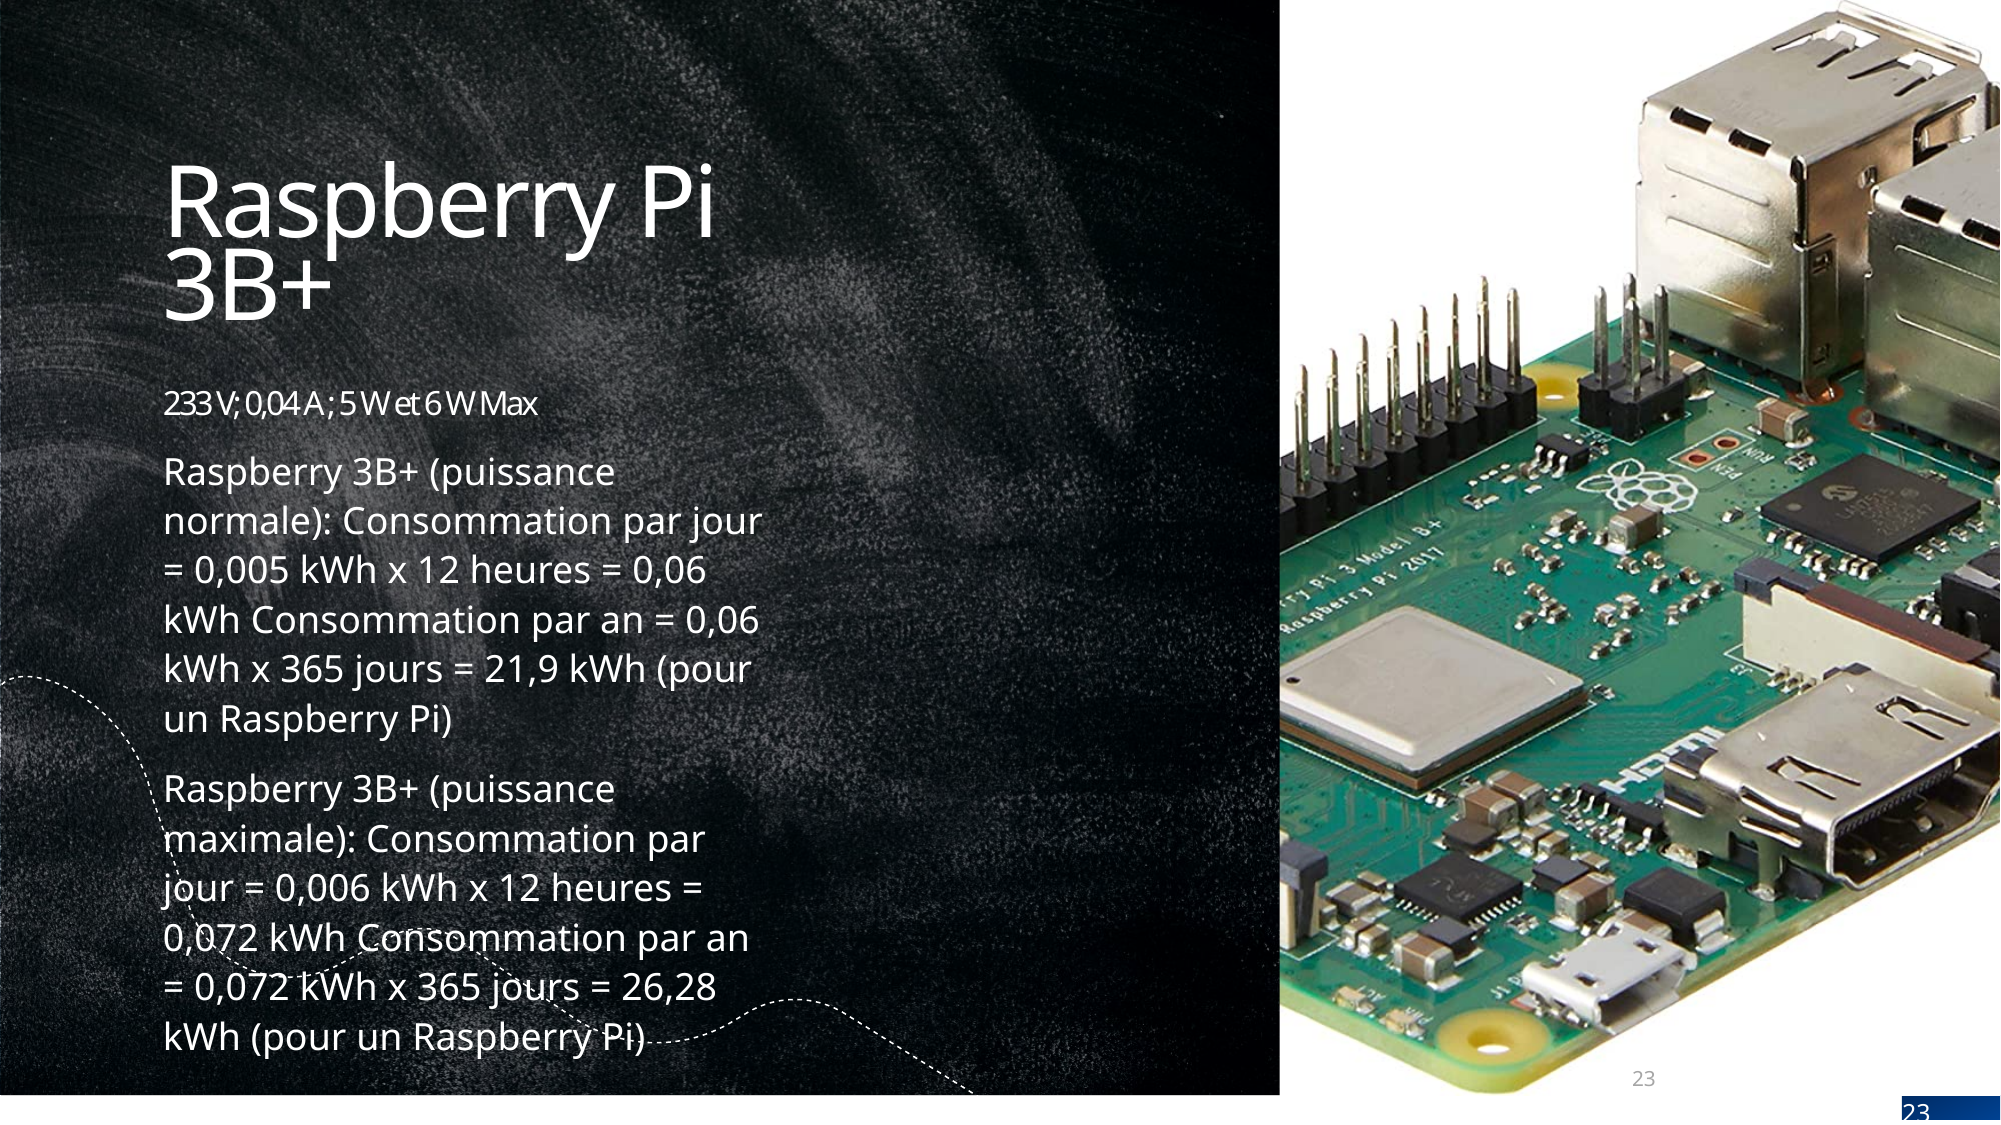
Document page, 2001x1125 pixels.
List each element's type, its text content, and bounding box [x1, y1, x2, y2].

text_box [1632, 1067, 1910, 1093]
text_box [1901, 1096, 2000, 1120]
picture [1279, 0, 2000, 1096]
subtitle 233 V; 0,04 A ; 5 W et 6 W Max Raspberry 3B+ (puissance normale): Consommation par jour = 0,005 kWh x 12 heures = 0,06 kWh Consommation par an = 0,06 kWh x 365 jours = 21,9 kWh (pour un Raspberry Pi) Raspberry 3B+ (puissance maximale): Consommation par jour = 0,006 kWh x 12 heures = 0,072 kWh Consommation par an = 0,072 kWh x 365 jours = 26,28 kWh (pour un Raspberry Pi) [162, 378, 780, 986]
title Raspberry Pi 3B+ [162, 86, 780, 341]
